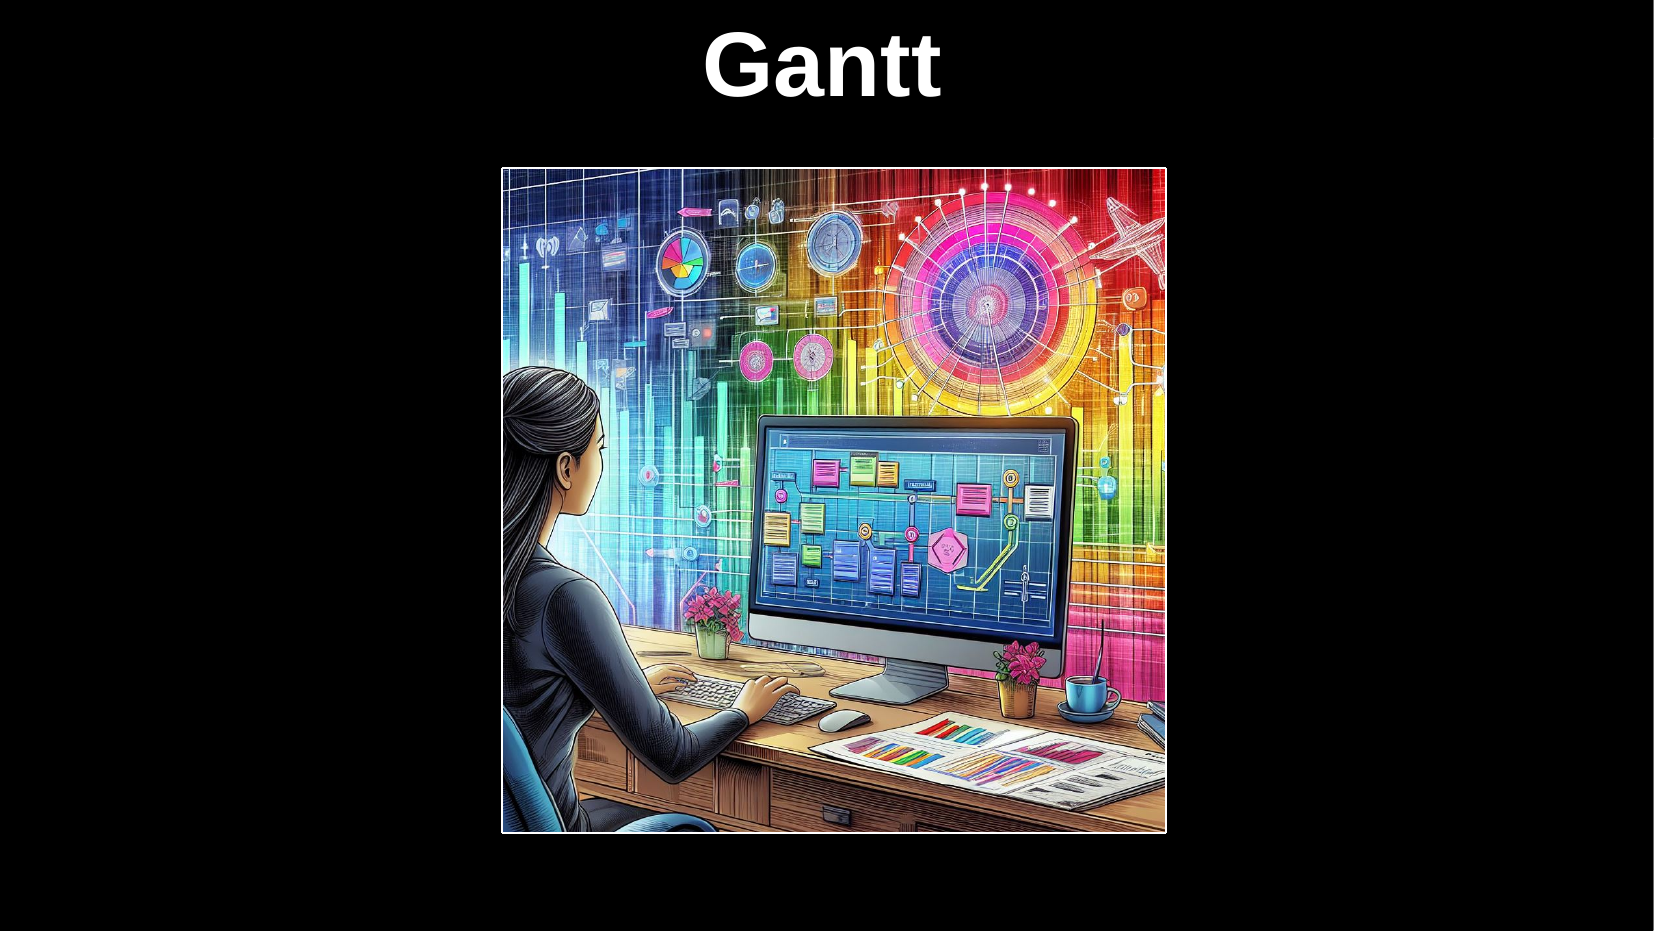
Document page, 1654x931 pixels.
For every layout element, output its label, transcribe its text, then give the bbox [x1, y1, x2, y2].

title Gantt [702, 11, 975, 119]
text_box [0, 0, 1654, 931]
picture [503, 169, 1165, 832]
